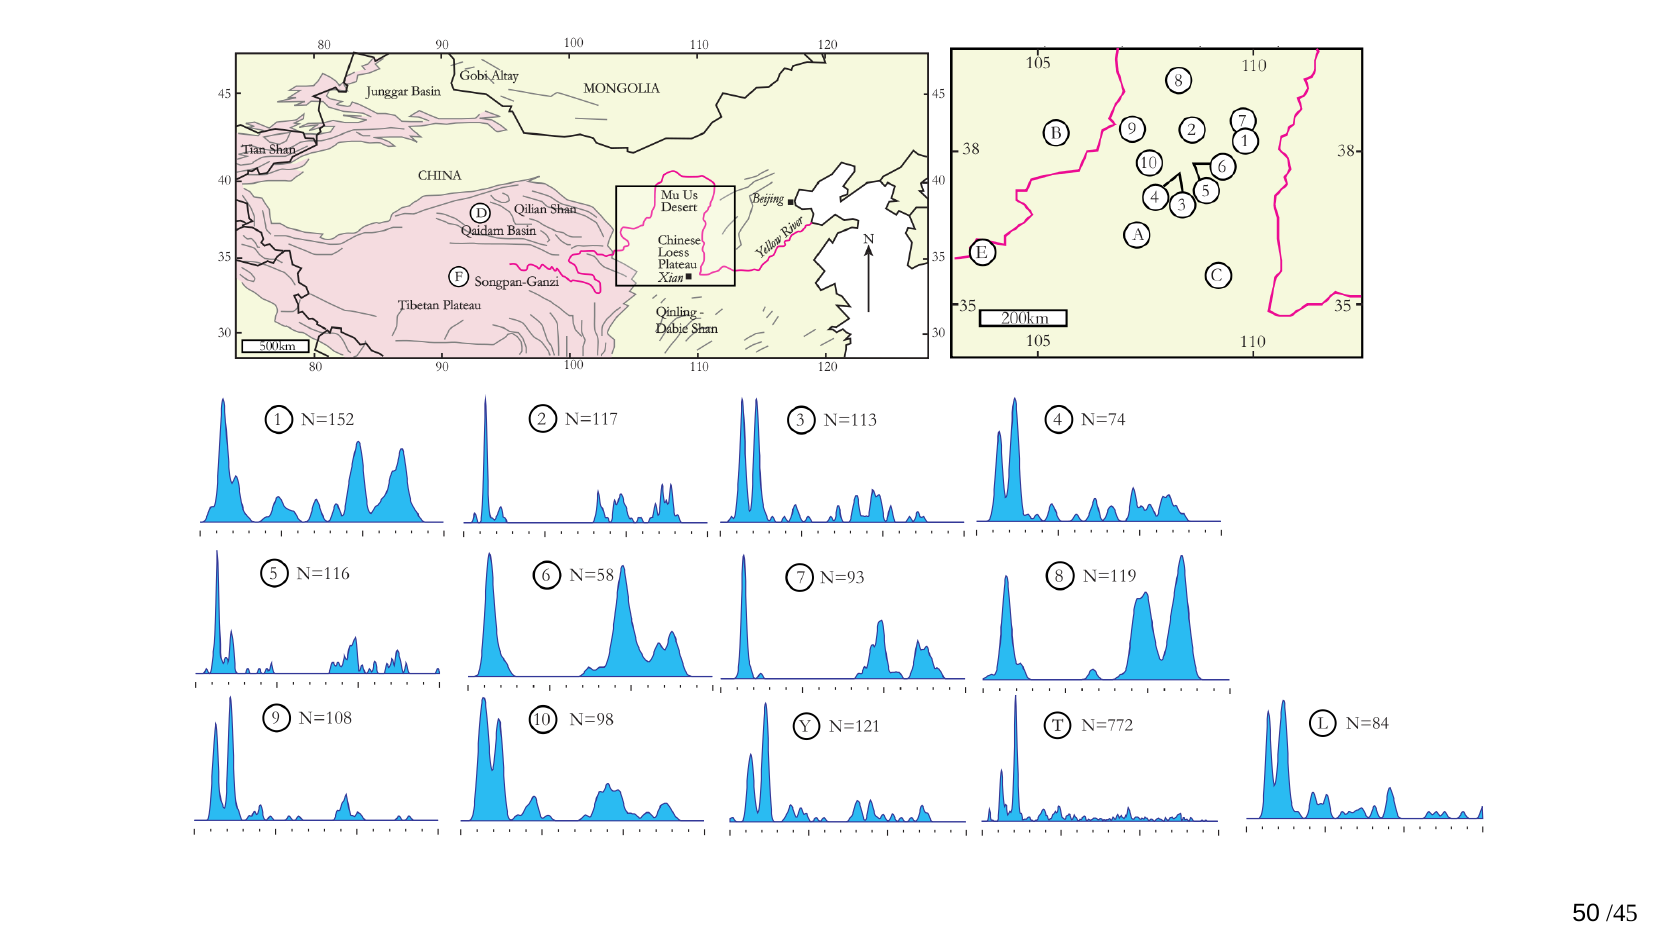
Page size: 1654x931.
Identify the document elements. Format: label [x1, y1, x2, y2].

picture [970, 394, 1226, 540]
picture [459, 394, 968, 540]
picture [214, 37, 1364, 376]
picture [195, 394, 450, 540]
picture [453, 548, 1489, 839]
picture [189, 548, 444, 839]
